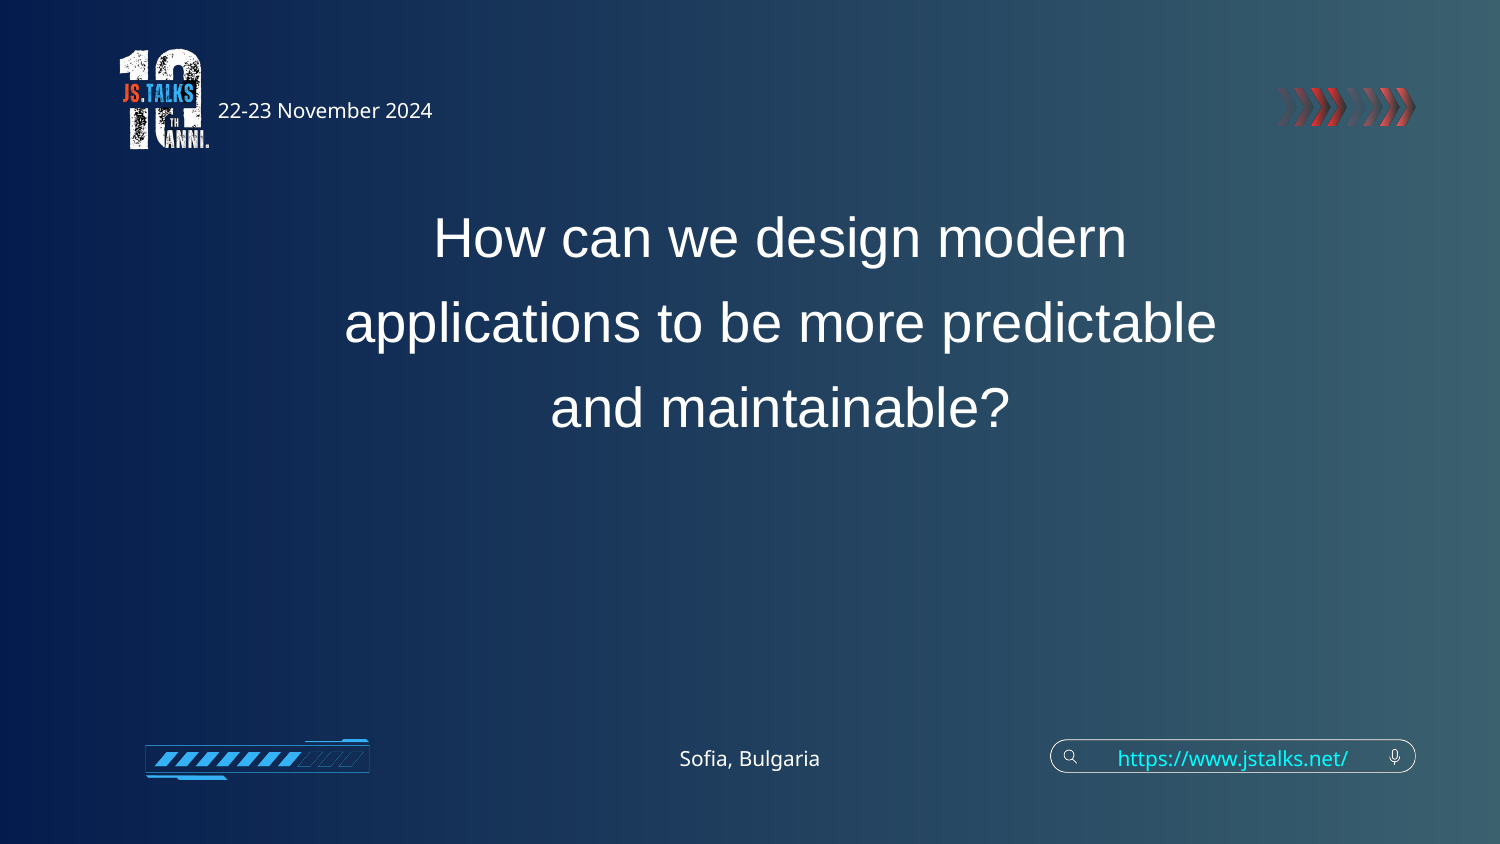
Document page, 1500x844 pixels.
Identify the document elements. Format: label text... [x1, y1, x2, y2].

text_box Sofia, Bulgaria [654, 744, 846, 772]
text_box 22-23 November 2024 [217, 95, 507, 123]
text_box [1050, 739, 1416, 773]
text_box [145, 739, 370, 780]
text_box [1277, 88, 1416, 126]
text_box [65, 0, 258, 231]
text_box https://www.jstalks.net/ [1103, 744, 1362, 772]
text_box How can we design modern applications to be more predictable and maintainable? [328, 183, 1233, 439]
